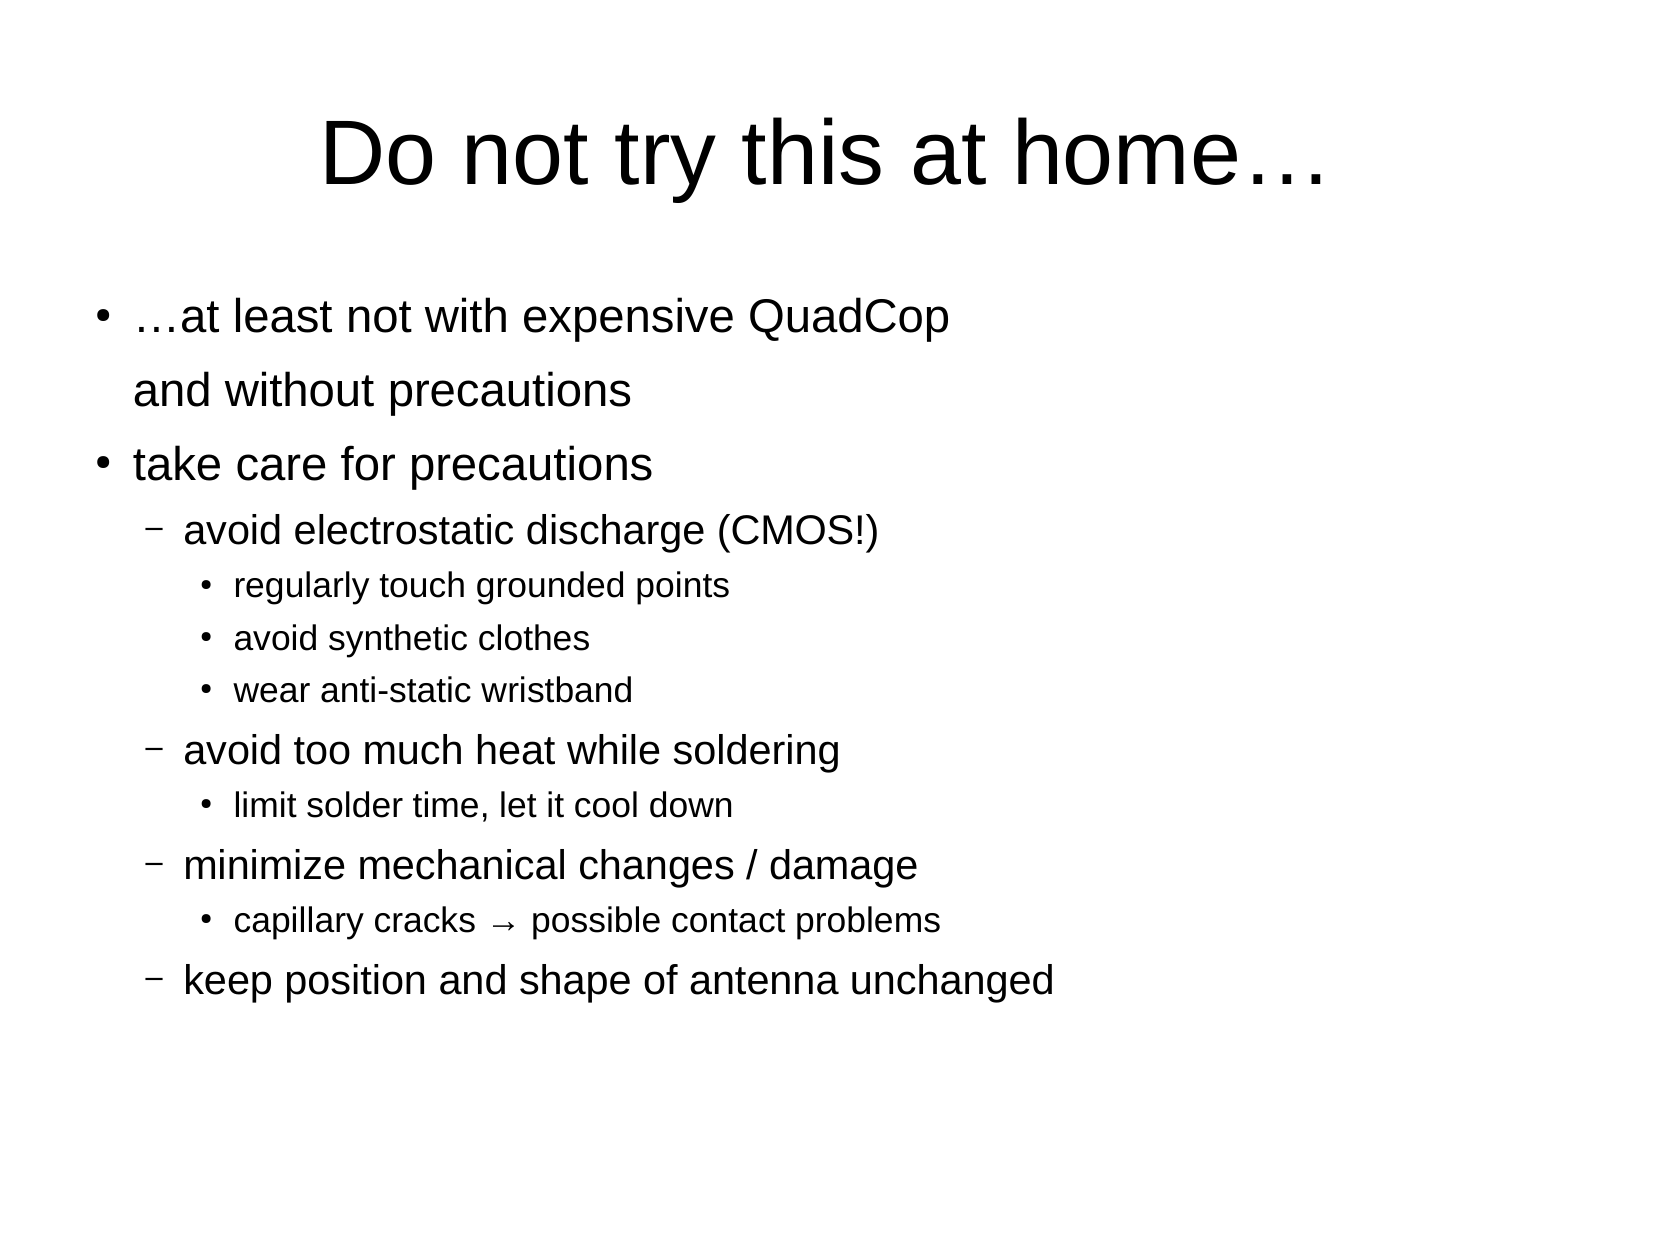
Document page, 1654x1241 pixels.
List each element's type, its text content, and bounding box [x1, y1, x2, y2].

title Do not try this at home… [82, 49, 1571, 257]
list …at least not with expensive QuadCop and without precautions take care for precautions avoid electrostatic discharge (CMOS!) regularly touch grounded points avoid synthetic clothes wear anti-static wristband avoid too much heat while soldering limit solder time, let it cool down minimize mechanical changes / damage capillary cracks → possible contact problems keep position and shape of antenna unchanged [82, 290, 1571, 1010]
